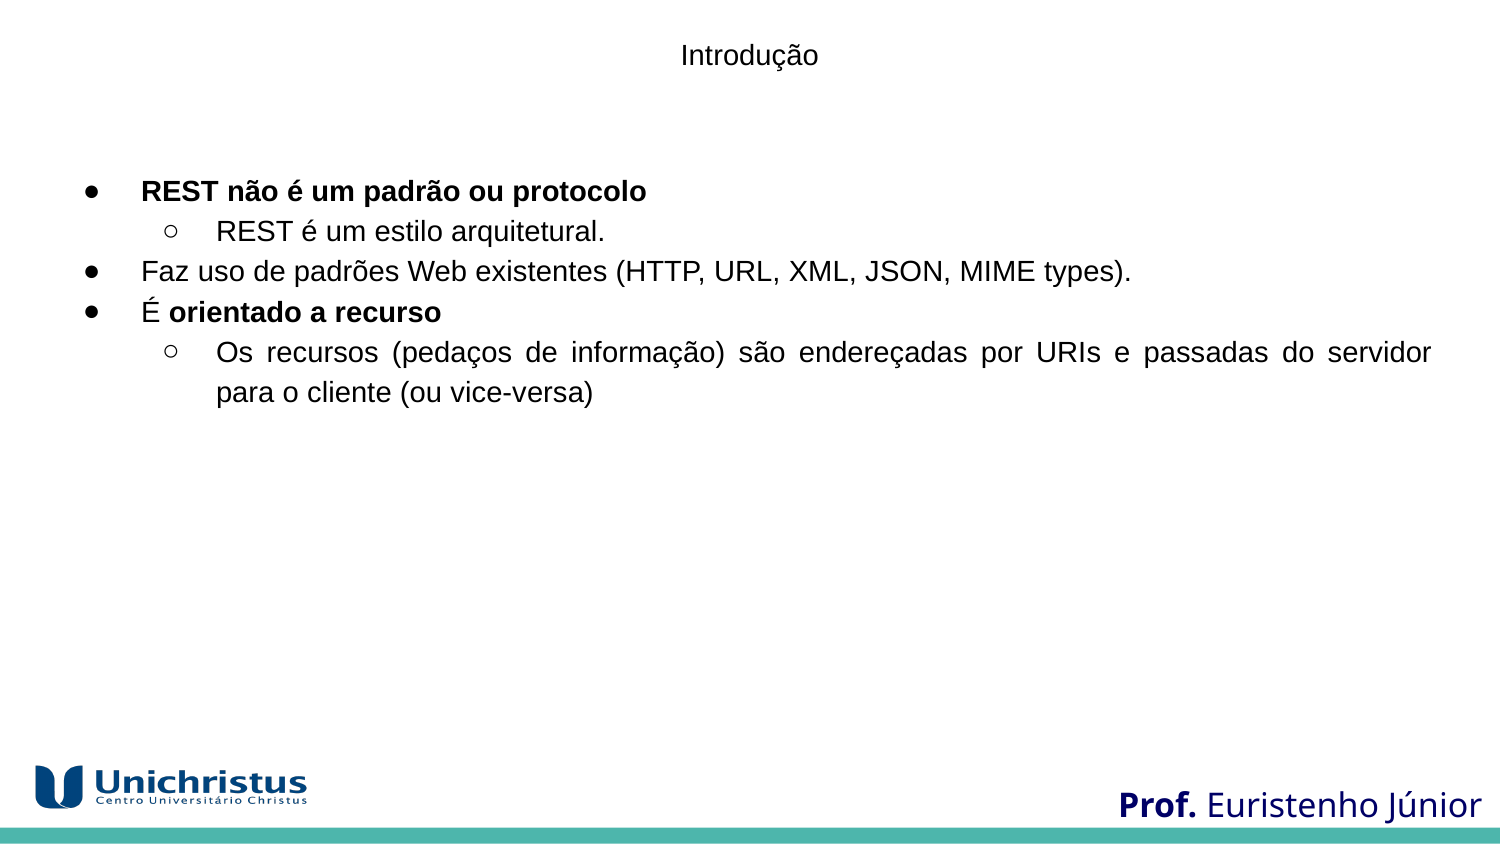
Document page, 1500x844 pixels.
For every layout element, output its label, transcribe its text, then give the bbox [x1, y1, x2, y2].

picture [31, 763, 311, 810]
list REST não é um padrão ou protocolo REST é um estilo arquitetural. Faz uso de padrões Web existentes (HTTP, URL, XML, JSON, MIME types). É orientado a recurso Os recursos (pedaços de informação) são endereçadas por URIs e passadas do servidor para o cliente (ou vice-versa) [51, 152, 1449, 750]
title Introdução [51, 20, 1449, 137]
text_box Prof. Euristenho Júnior [1103, 773, 1500, 829]
